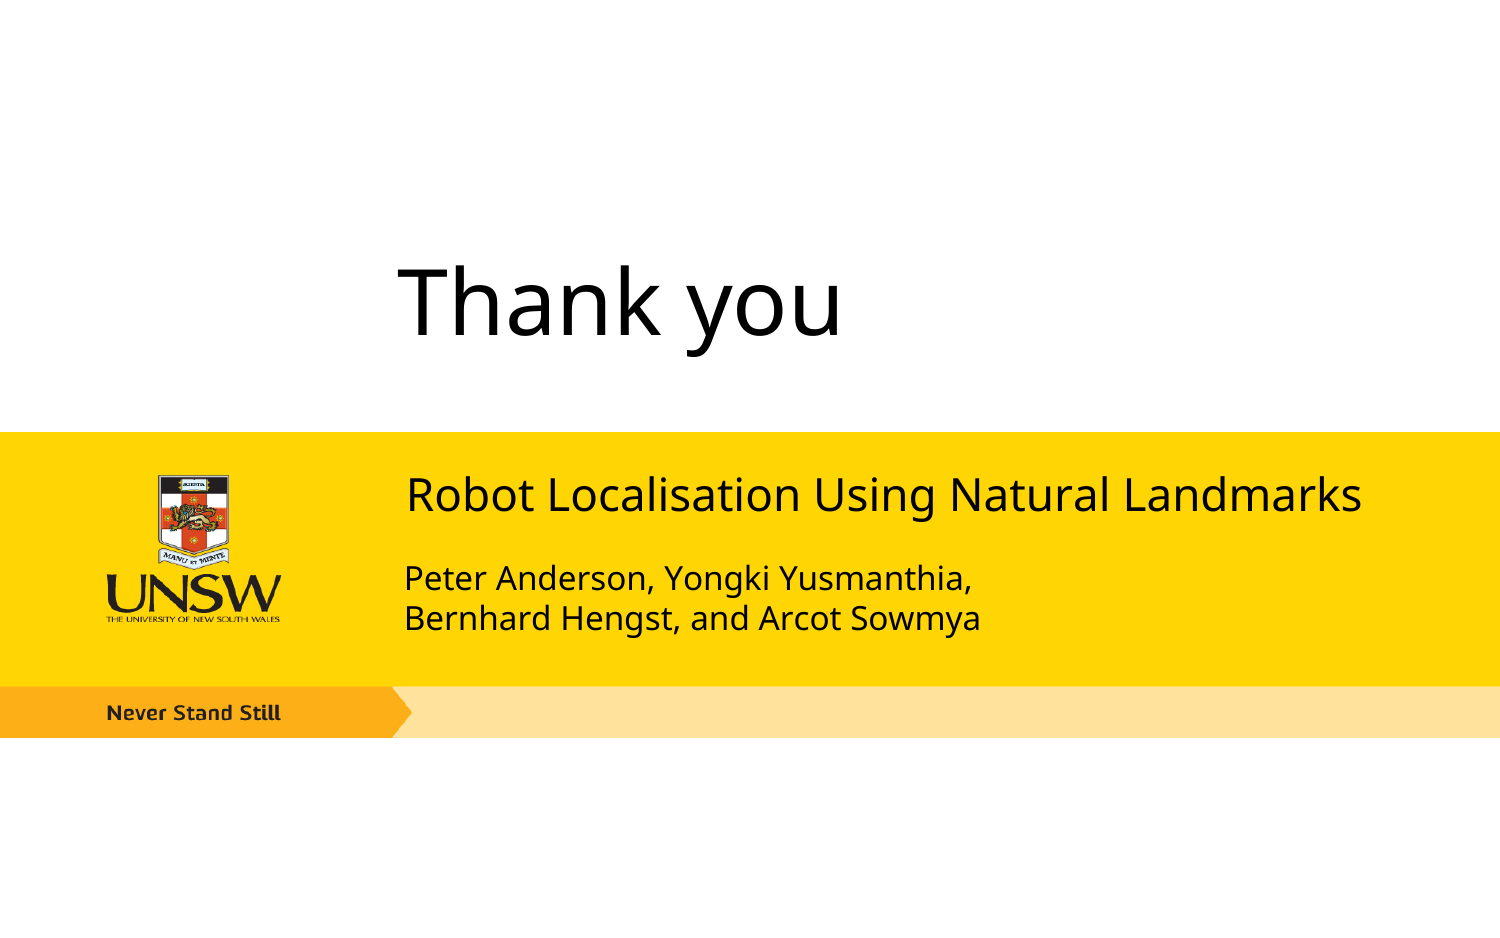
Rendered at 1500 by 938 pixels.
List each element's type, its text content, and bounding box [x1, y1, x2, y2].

text_box Robot Localisation Using Natural Landmarks [383, 458, 1447, 547]
text_box Peter Anderson, Yongki Yusmanthia, Bernhard Hengst, and Arcot Sowmya [383, 549, 1476, 621]
picture [0, 432, 1500, 738]
text_box Thank you [397, 213, 1500, 362]
